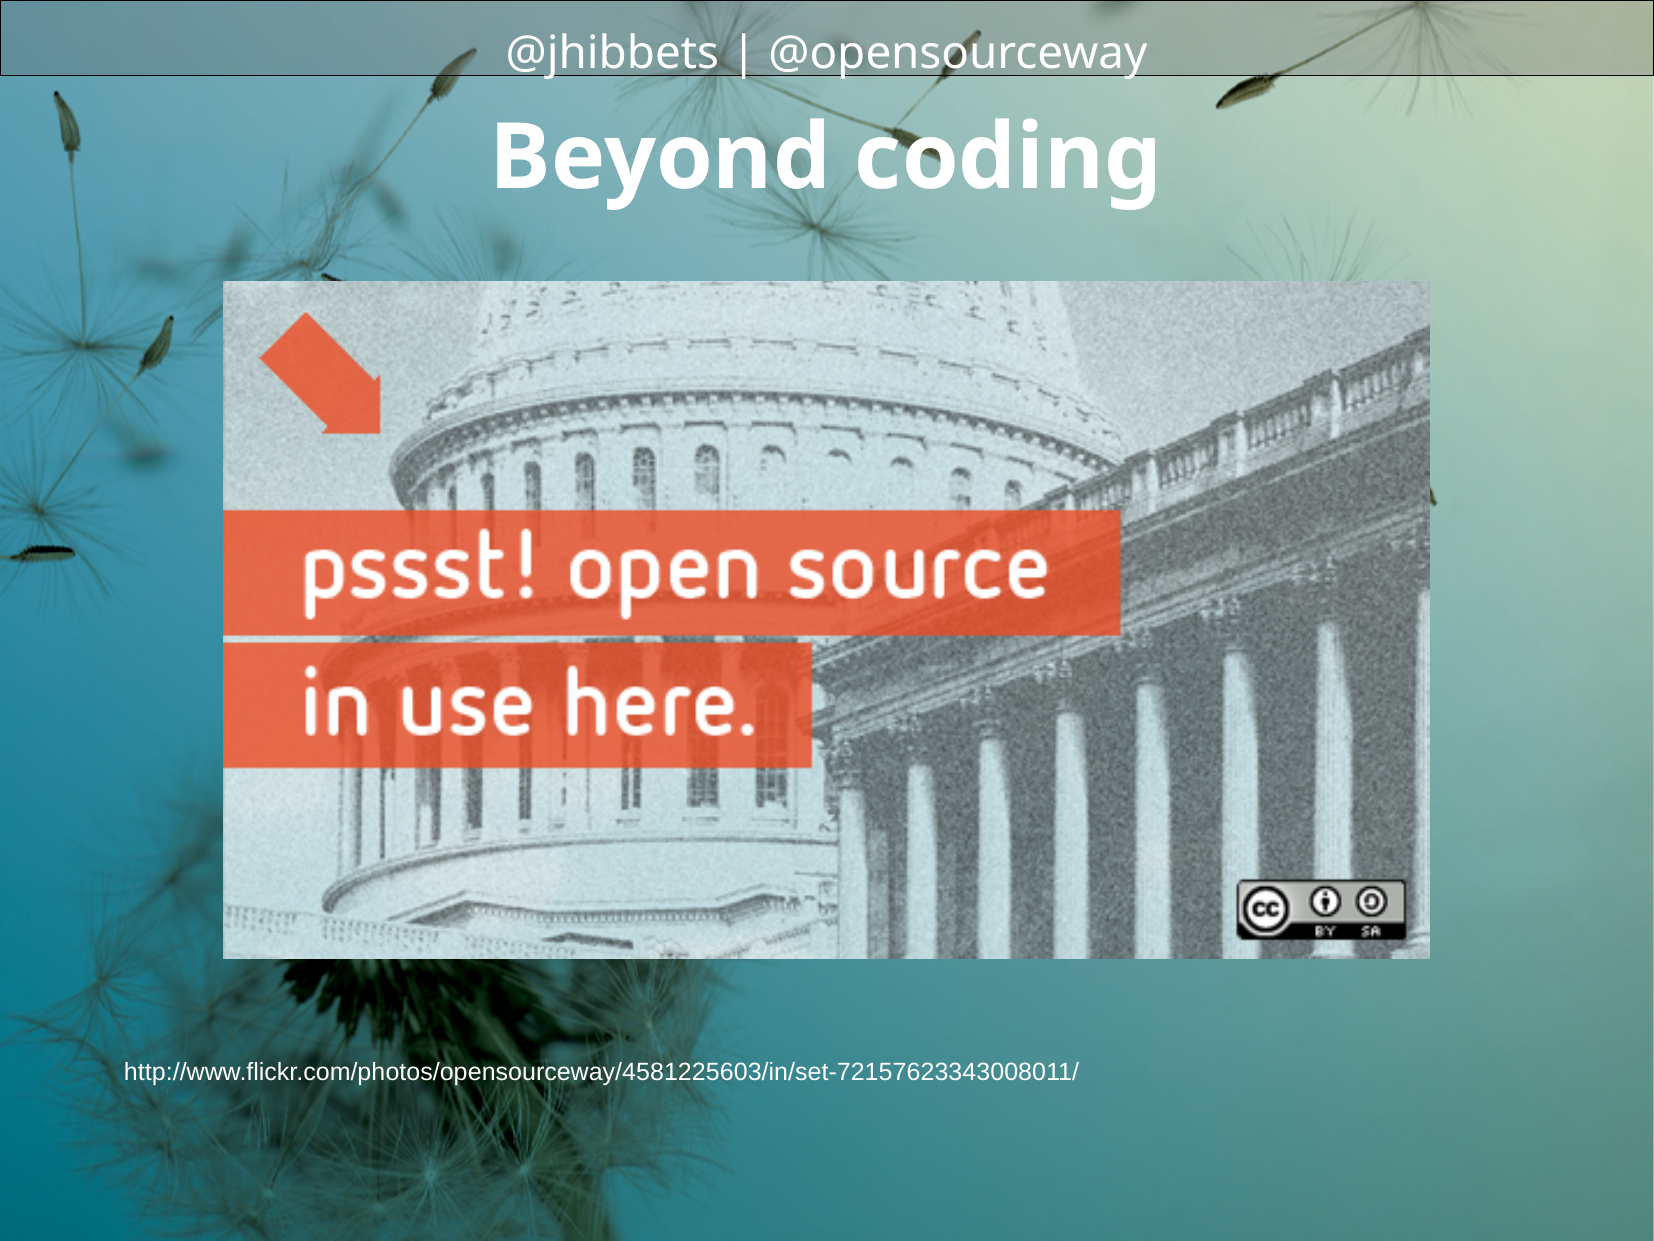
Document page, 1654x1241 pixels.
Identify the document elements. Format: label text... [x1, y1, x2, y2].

picture [0, 76, 1654, 1241]
text_box http://www.flickr.com/photos/opensourceway/4581225603/in/set-72157623343008011/ [109, 1050, 1096, 1093]
title Beyond coding [82, 49, 1571, 257]
